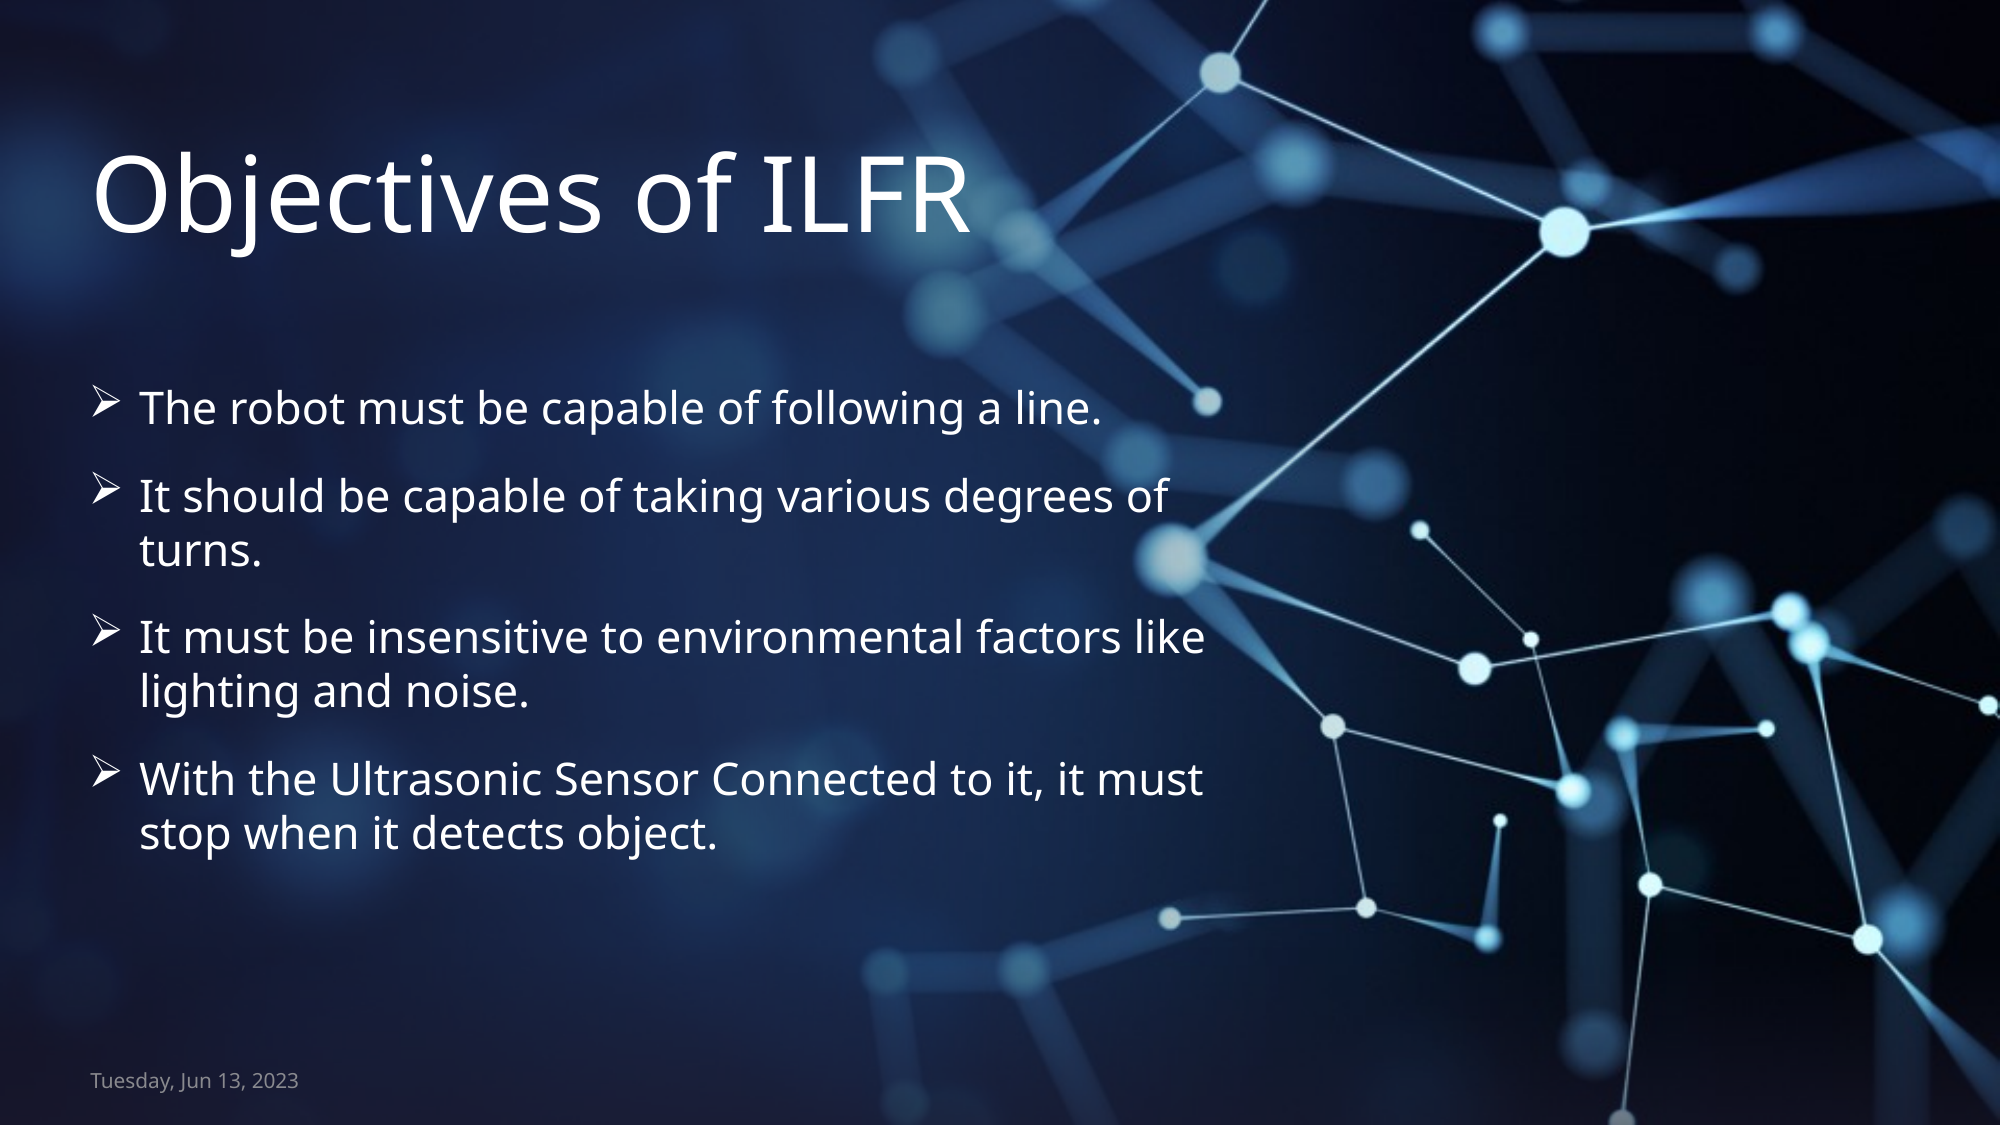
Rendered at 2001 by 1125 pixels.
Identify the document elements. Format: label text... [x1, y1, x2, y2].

text_box [0, 0, 2000, 1125]
picture [1477, 0, 2000, 947]
slide_number Tuesday, Jun 13, 2023 [90, 1067, 522, 1093]
title Objectives of ILFR [90, 112, 983, 254]
subtitle The robot must be capable of following a line. It should be capable of taking various degrees of turns. It must be insensitive to environmental factors like lighting and noise. With the Ultrasonic Sensor Connected to it, it must stop when it detects object. [88, 379, 1284, 859]
